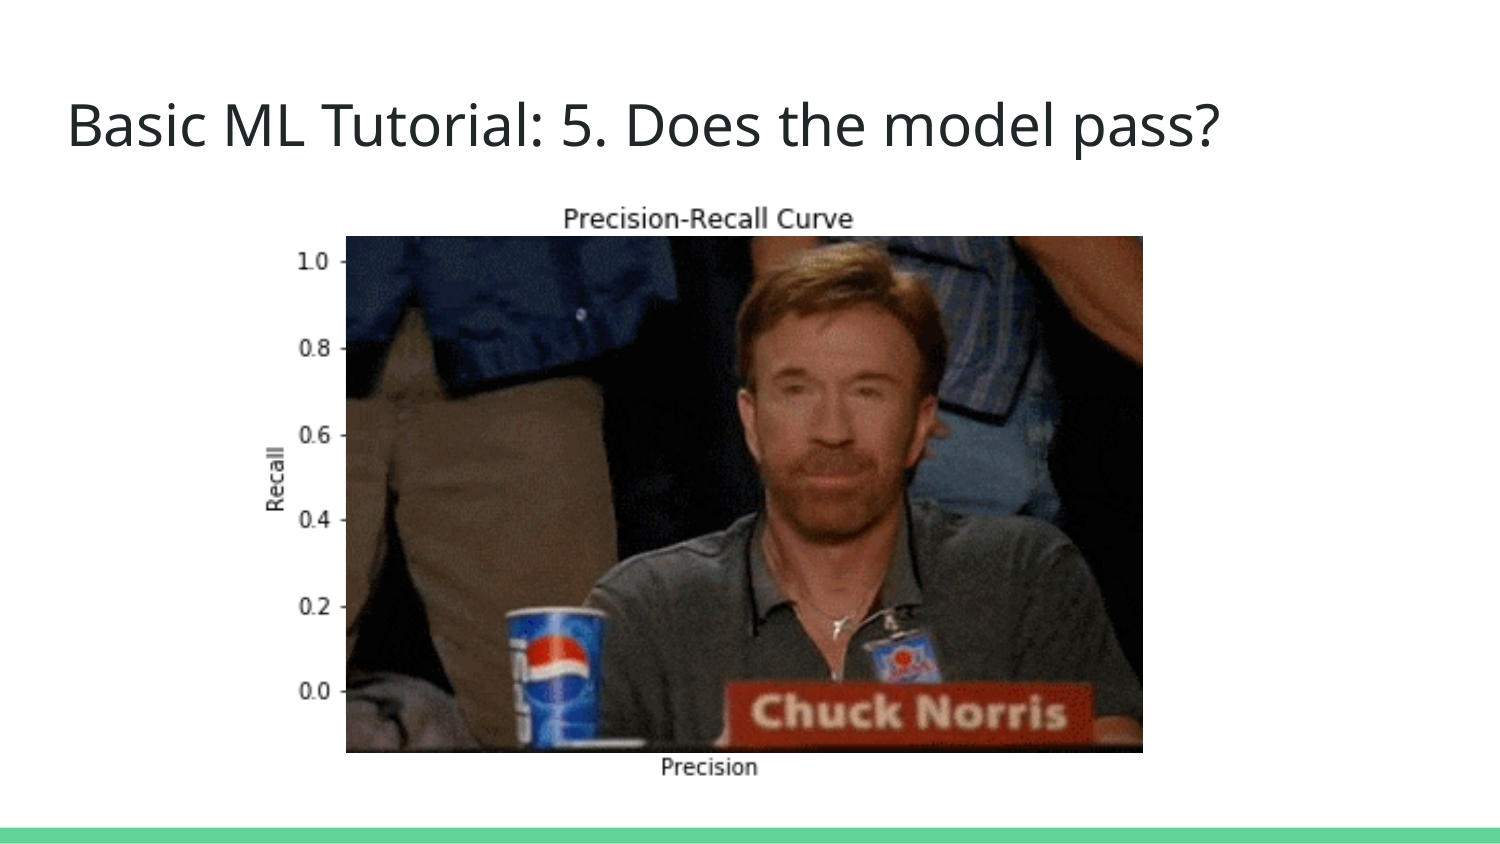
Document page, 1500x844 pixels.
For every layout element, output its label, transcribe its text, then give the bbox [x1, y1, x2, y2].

title Basic ML Tutorial: 5. Does the model pass? [51, 72, 1449, 167]
picture [230, 166, 1166, 791]
